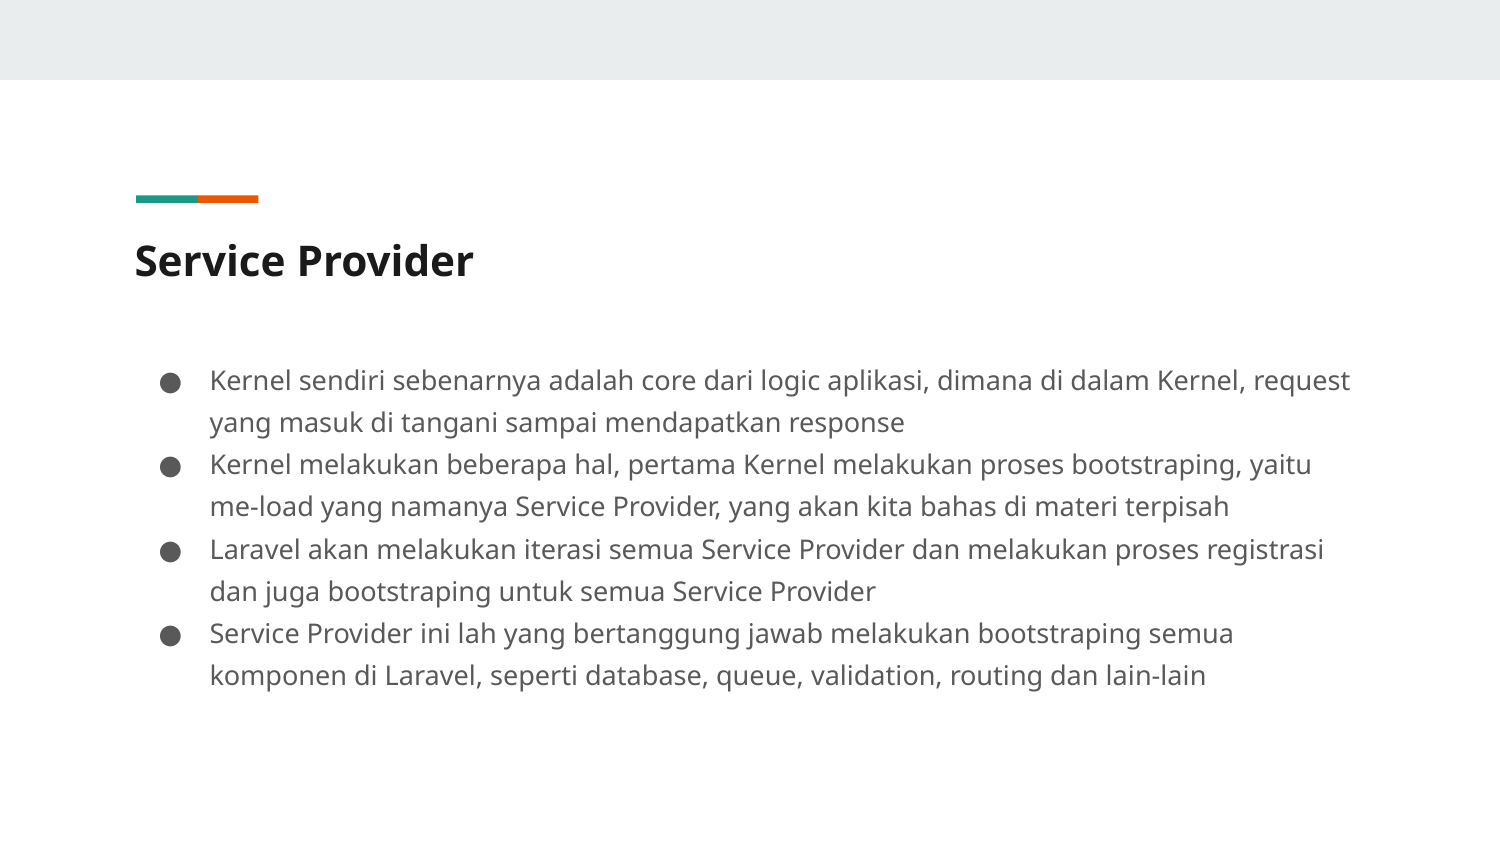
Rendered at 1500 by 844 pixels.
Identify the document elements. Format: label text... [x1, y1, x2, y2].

title Service Provider [119, 216, 1381, 305]
list Kernel sendiri sebenarnya adalah core dari logic aplikasi, dimana di dalam Kernel, request yang masuk di tangani sampai mendapatkan response Kernel melakukan beberapa hal, pertama Kernel melakukan proses bootstraping, yaitu me-load yang namanya Service Provider, yang akan kita bahas di materi terpisah Laravel akan melakukan iterasi semua Service Provider dan melakukan proses registrasi dan juga bootstraping untuk semua Service Provider Service Provider ini lah yang bertanggung jawab melakukan bootstraping semua komponen di Laravel, seperti database, queue, validation, routing dan lain-lain [119, 341, 1381, 712]
